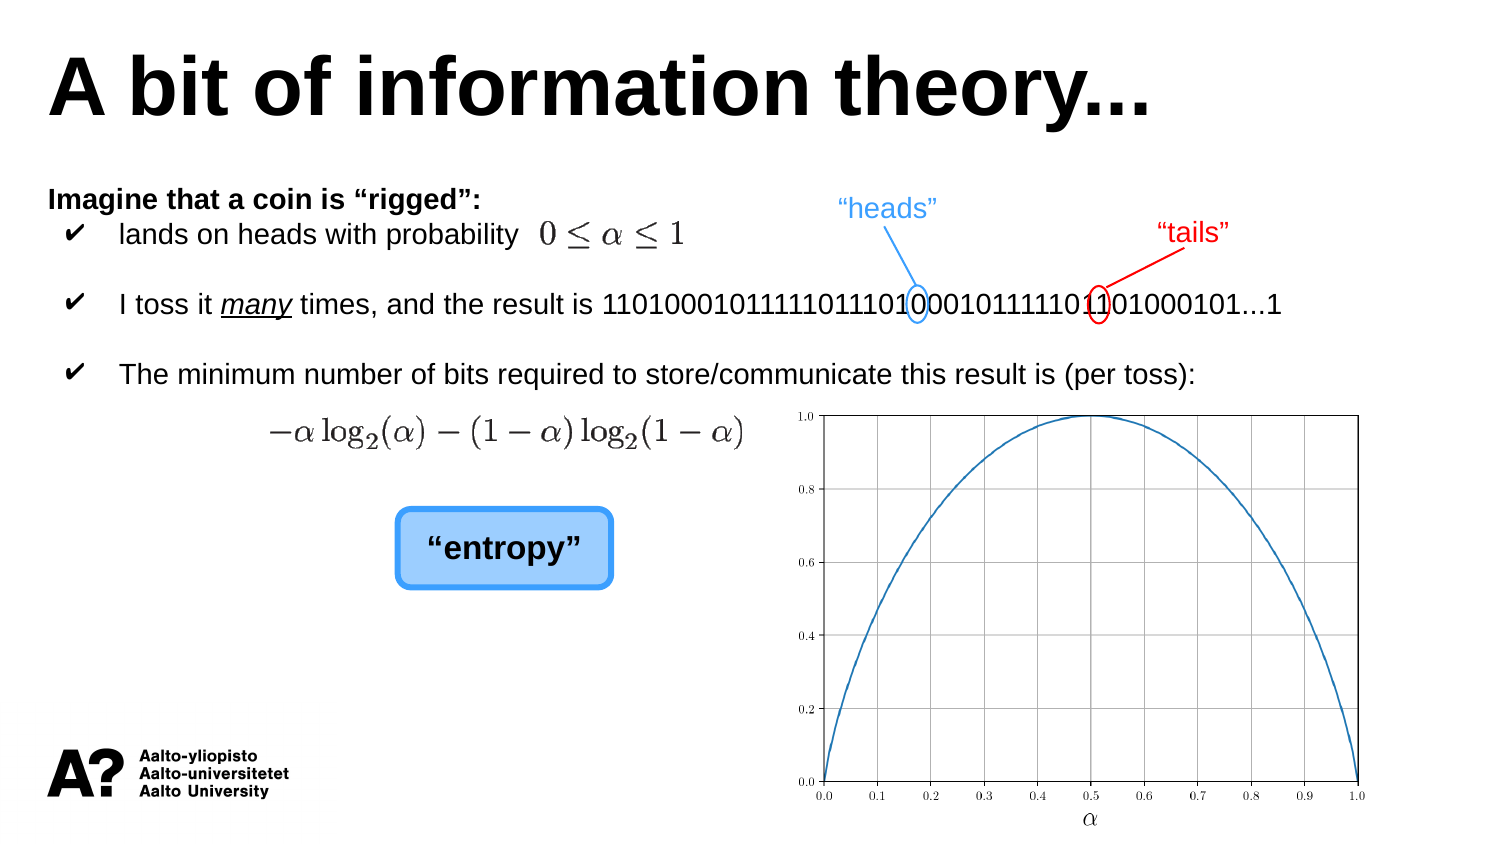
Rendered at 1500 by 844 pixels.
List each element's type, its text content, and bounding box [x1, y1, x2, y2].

picture [540, 192, 683, 257]
picture [0, 702, 337, 844]
picture [270, 390, 742, 458]
text_box [397, 508, 612, 588]
list Imagine that a coin is “rigged”: lands on heads with probability I toss it many times, and the result is 11010001011111011101000101111101101000101...1 The minimum number of bits required to store/communicate this result is (per toss): [48, 180, 1375, 717]
picture [789, 402, 1375, 839]
text_box “heads” [743, 188, 1033, 246]
text_box “tails” [1048, 213, 1339, 270]
list A bit of information theory... [47, 32, 1442, 197]
text_box “entropy” [404, 529, 604, 570]
